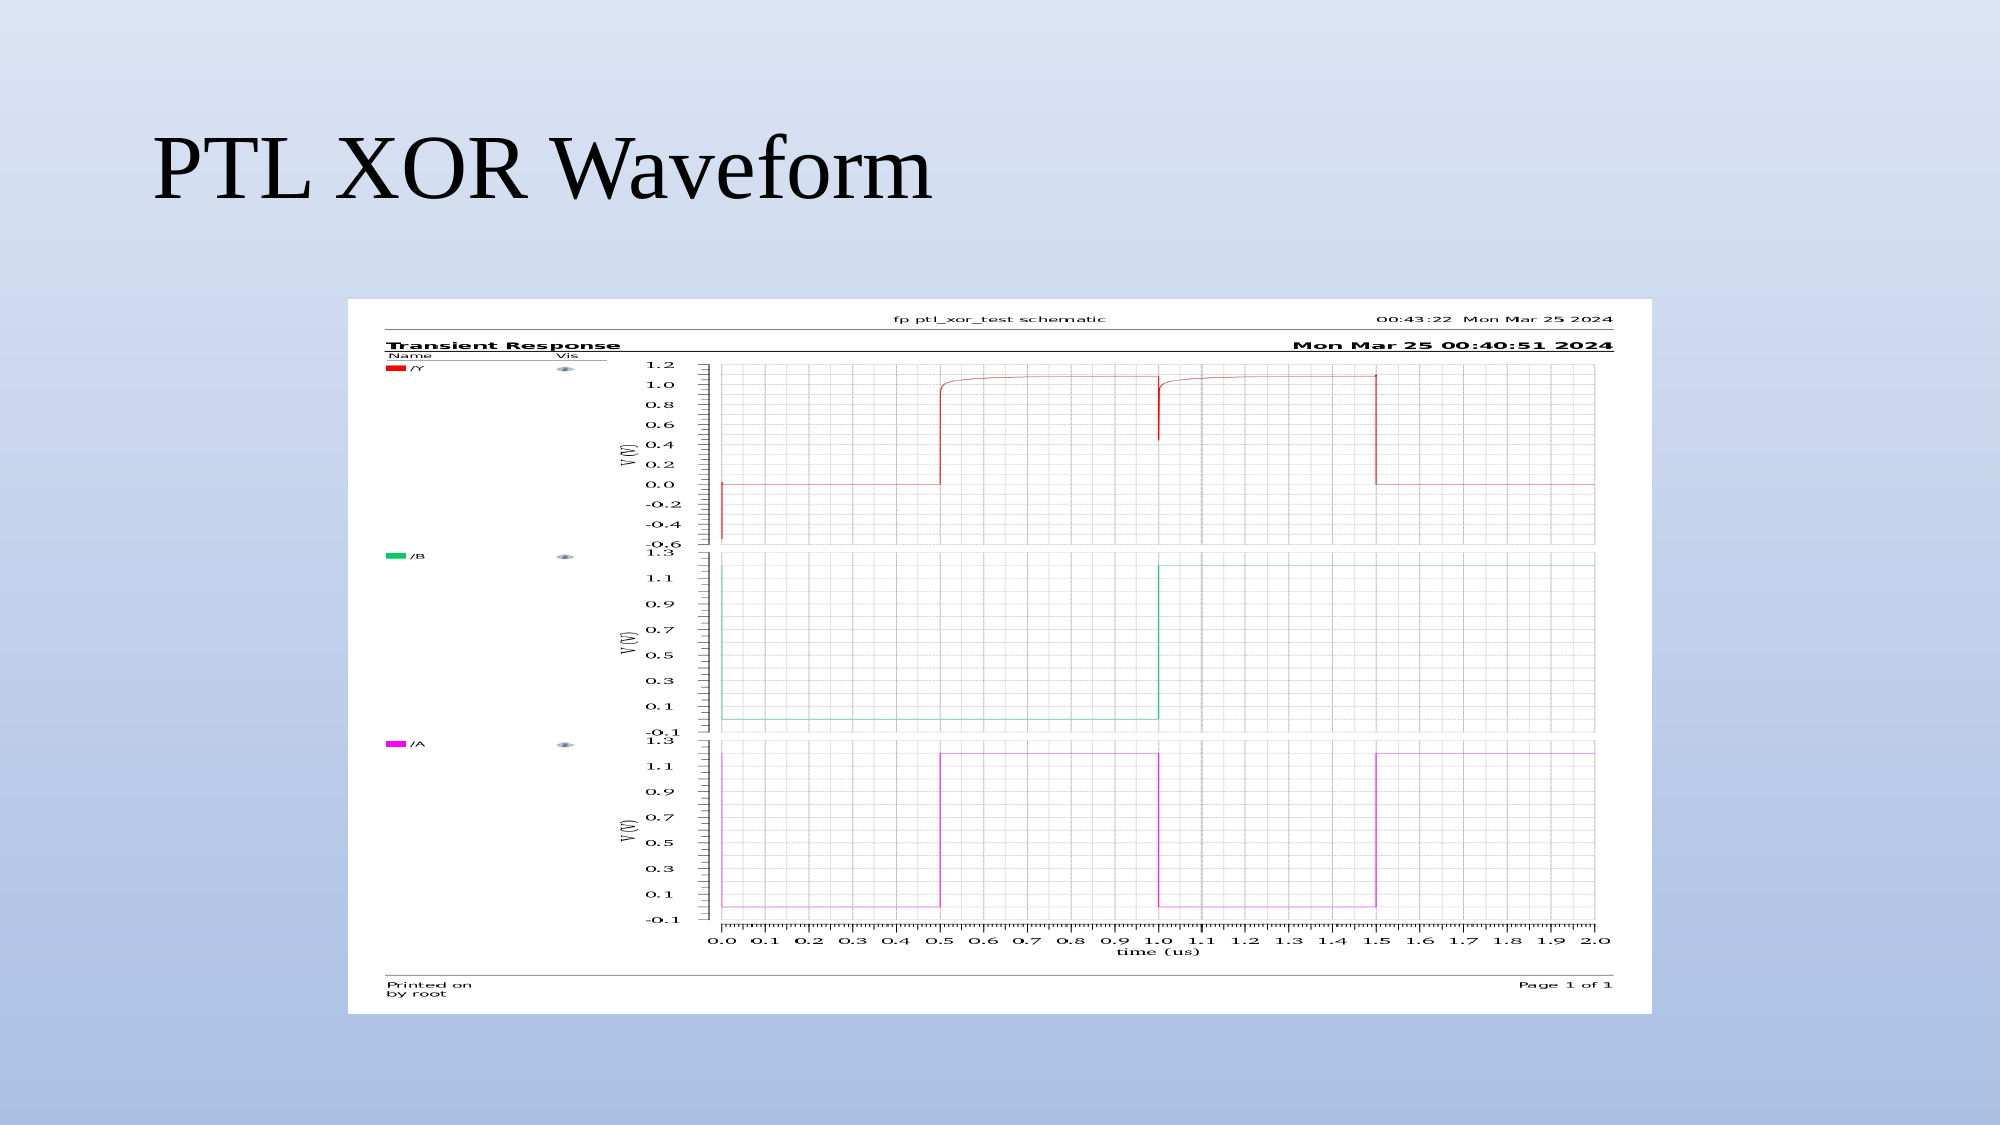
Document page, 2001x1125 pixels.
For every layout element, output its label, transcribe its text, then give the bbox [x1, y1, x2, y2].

title PTL XOR Waveform [137, 59, 1863, 278]
picture [348, 299, 1652, 1014]
